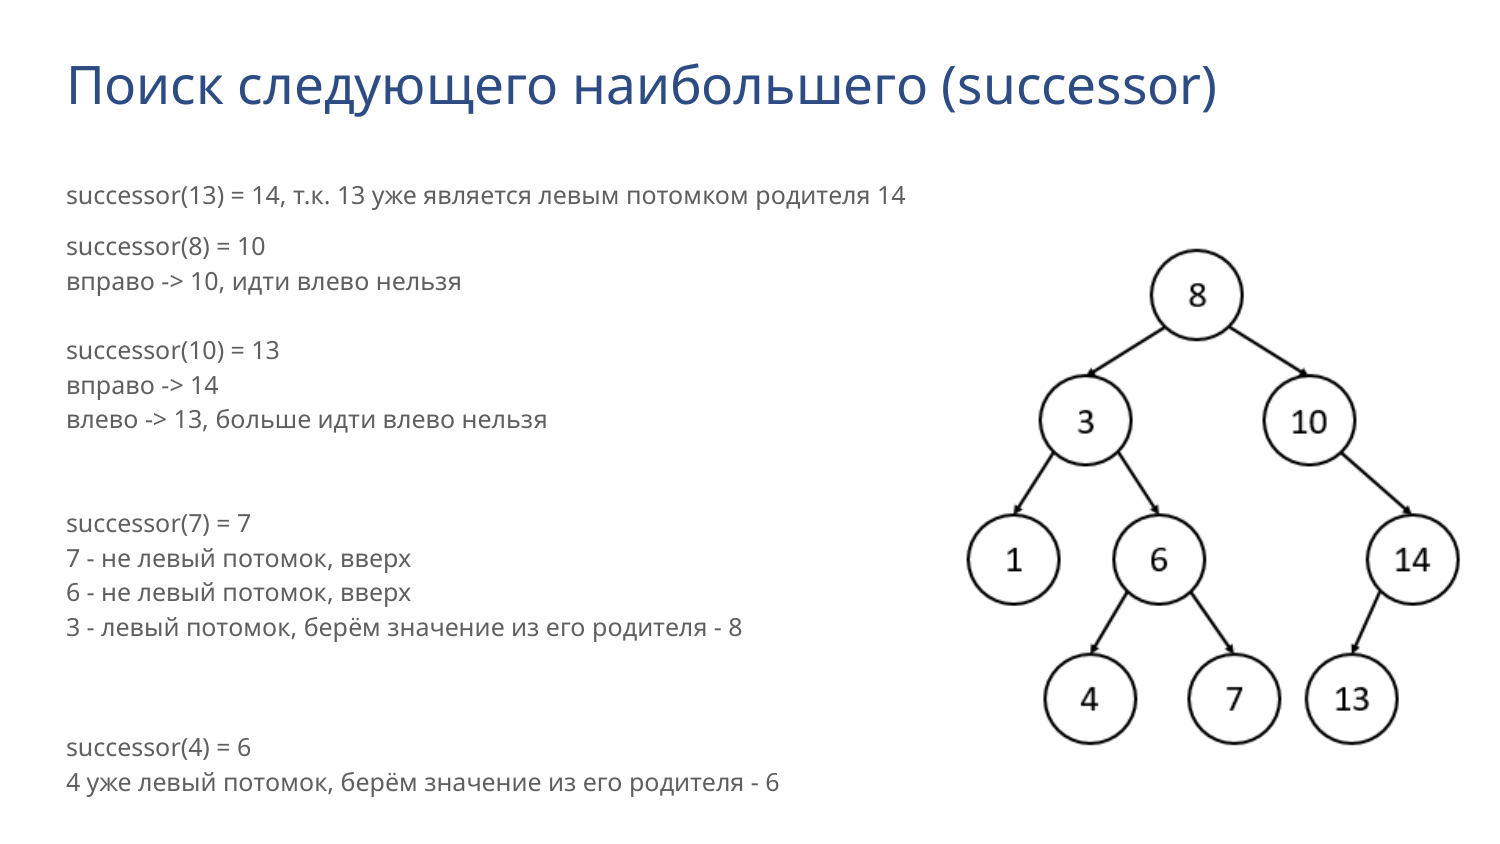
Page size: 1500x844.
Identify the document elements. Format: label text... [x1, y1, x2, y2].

list successor(13) = 14, т.к. 13 уже является левым потомком родителя 14 successor(8) = 10 вправо -> 10, идти влево нельзя successor(10) = 13 вправо -> 14 влево -> 13, больше идти влево нельзя successor(7) = 7 7 - не левый потомок, вверх 6 - не левый потомок, вверх 3 - левый потомок, берём значение из его родителя - 8 successor(4) = 6 4 уже левый потомок, берём значение из его родителя - 6 [51, 159, 1449, 815]
picture [956, 246, 1471, 750]
title Поиск следующего наибольшего (successor) [51, 36, 1449, 131]
